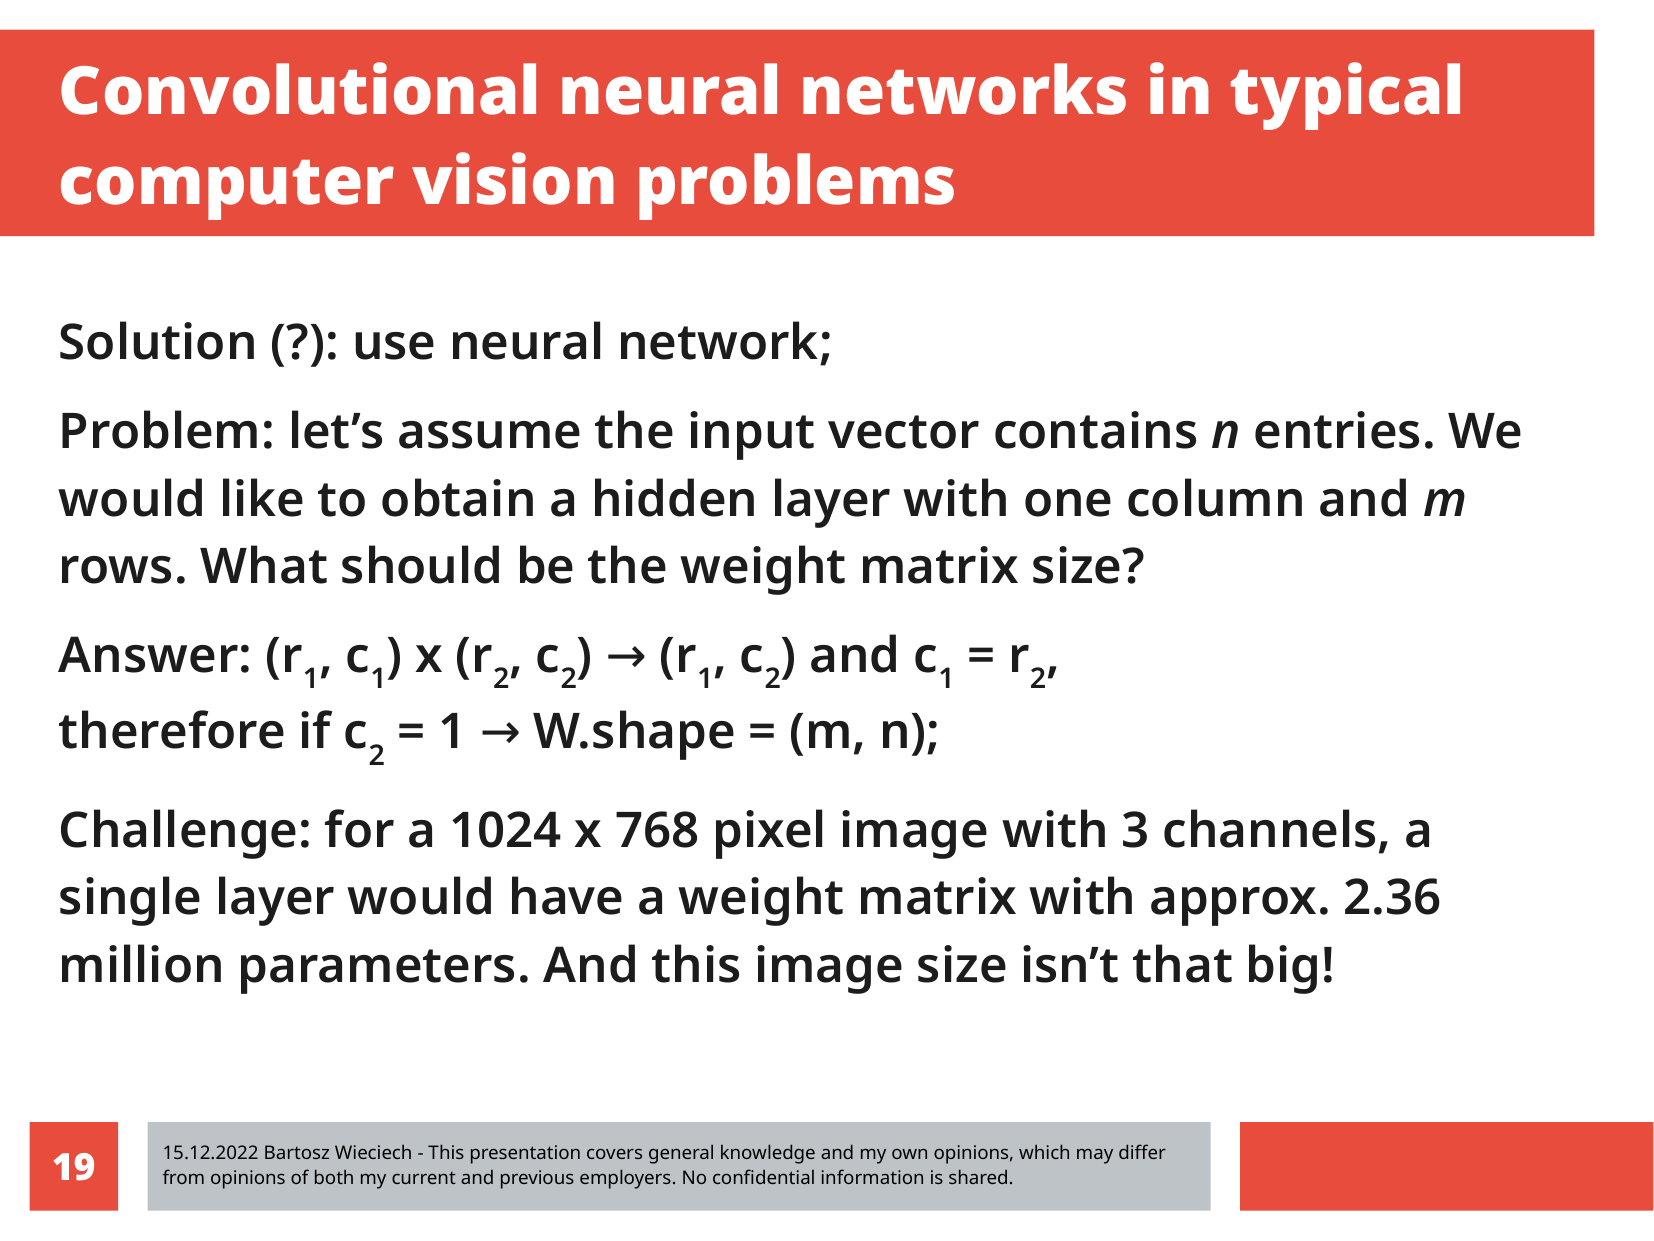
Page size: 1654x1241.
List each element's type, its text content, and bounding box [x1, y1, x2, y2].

title Convolutional neural networks in typical computer vision problems [59, 76, 1595, 225]
list Solution (?): use neural network; Problem: let’s assume the input vector contains n entries. We would like to obtain a hidden layer with one column and m rows. What should be the weight matrix size? Answer: (r1, c1) x (r2, c2) → (r1, c2) and c1 = r2, therefore if c2 = 1 → W.shape = (m, n); Challenge: for a 1024 x 768 pixel image with 3 channels, a single layer would have a weight matrix with approx. 2.36 million parameters. And this image size isn’t that big! [59, 307, 1565, 1006]
